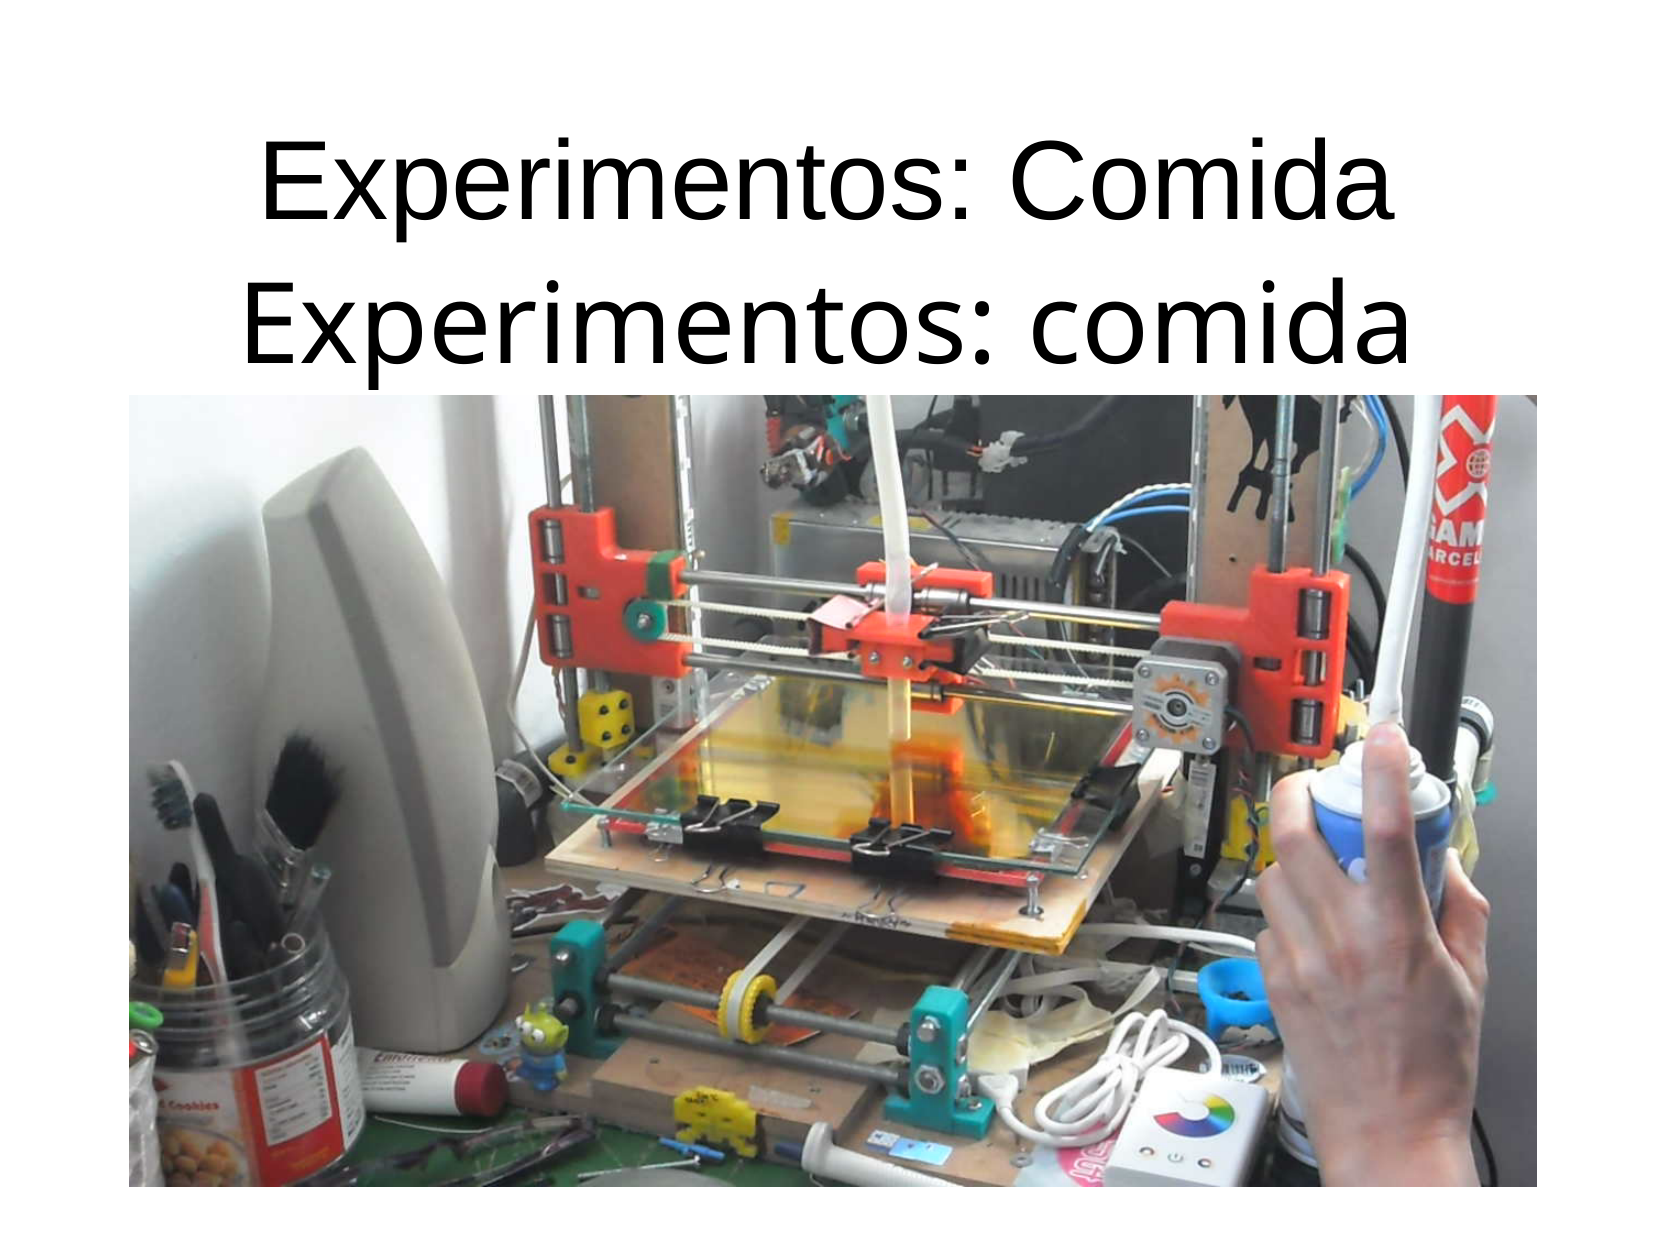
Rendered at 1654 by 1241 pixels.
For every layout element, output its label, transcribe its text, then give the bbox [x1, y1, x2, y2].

text_box Experimentos: Comida Experimentos: comida [94, 110, 1560, 1130]
picture [129, 395, 1537, 1188]
